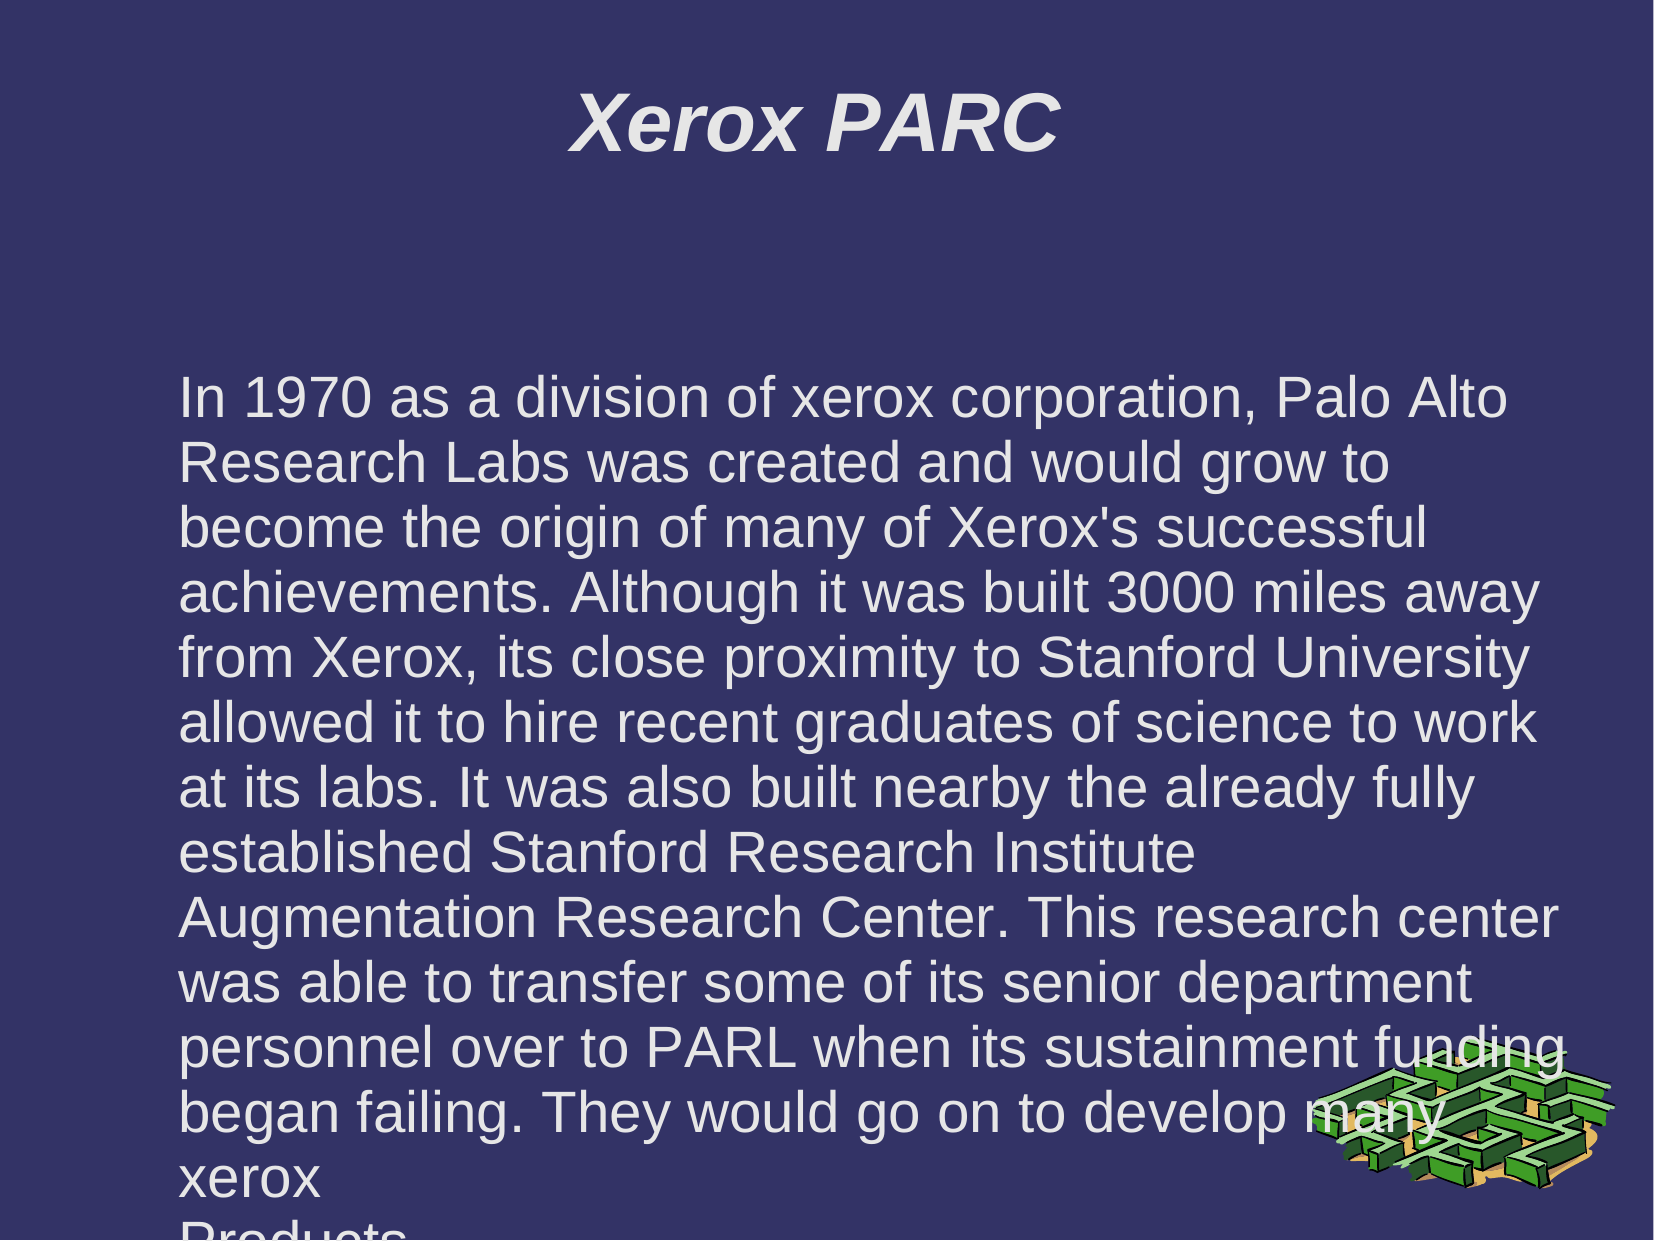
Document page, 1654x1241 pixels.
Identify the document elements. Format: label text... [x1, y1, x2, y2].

title Xerox PARC [121, 19, 1534, 227]
list In 1970 as a division of xerox corporation, Palo Alto Research Labs was created and would grow to become the origin of many of Xerox's successful achievements. Although it was built 3000 miles away from Xerox, its close proximity to Stanford University allowed it to hire recent graduates of science to work at its labs. It was also built nearby the already fully established Stanford Research Institute Augmentation Research Center. This research center was able to transfer some of its senior department personnel over to PARL when its sustainment funding began failing. They would go on to develop many xerox Products. [178, 364, 1570, 1208]
